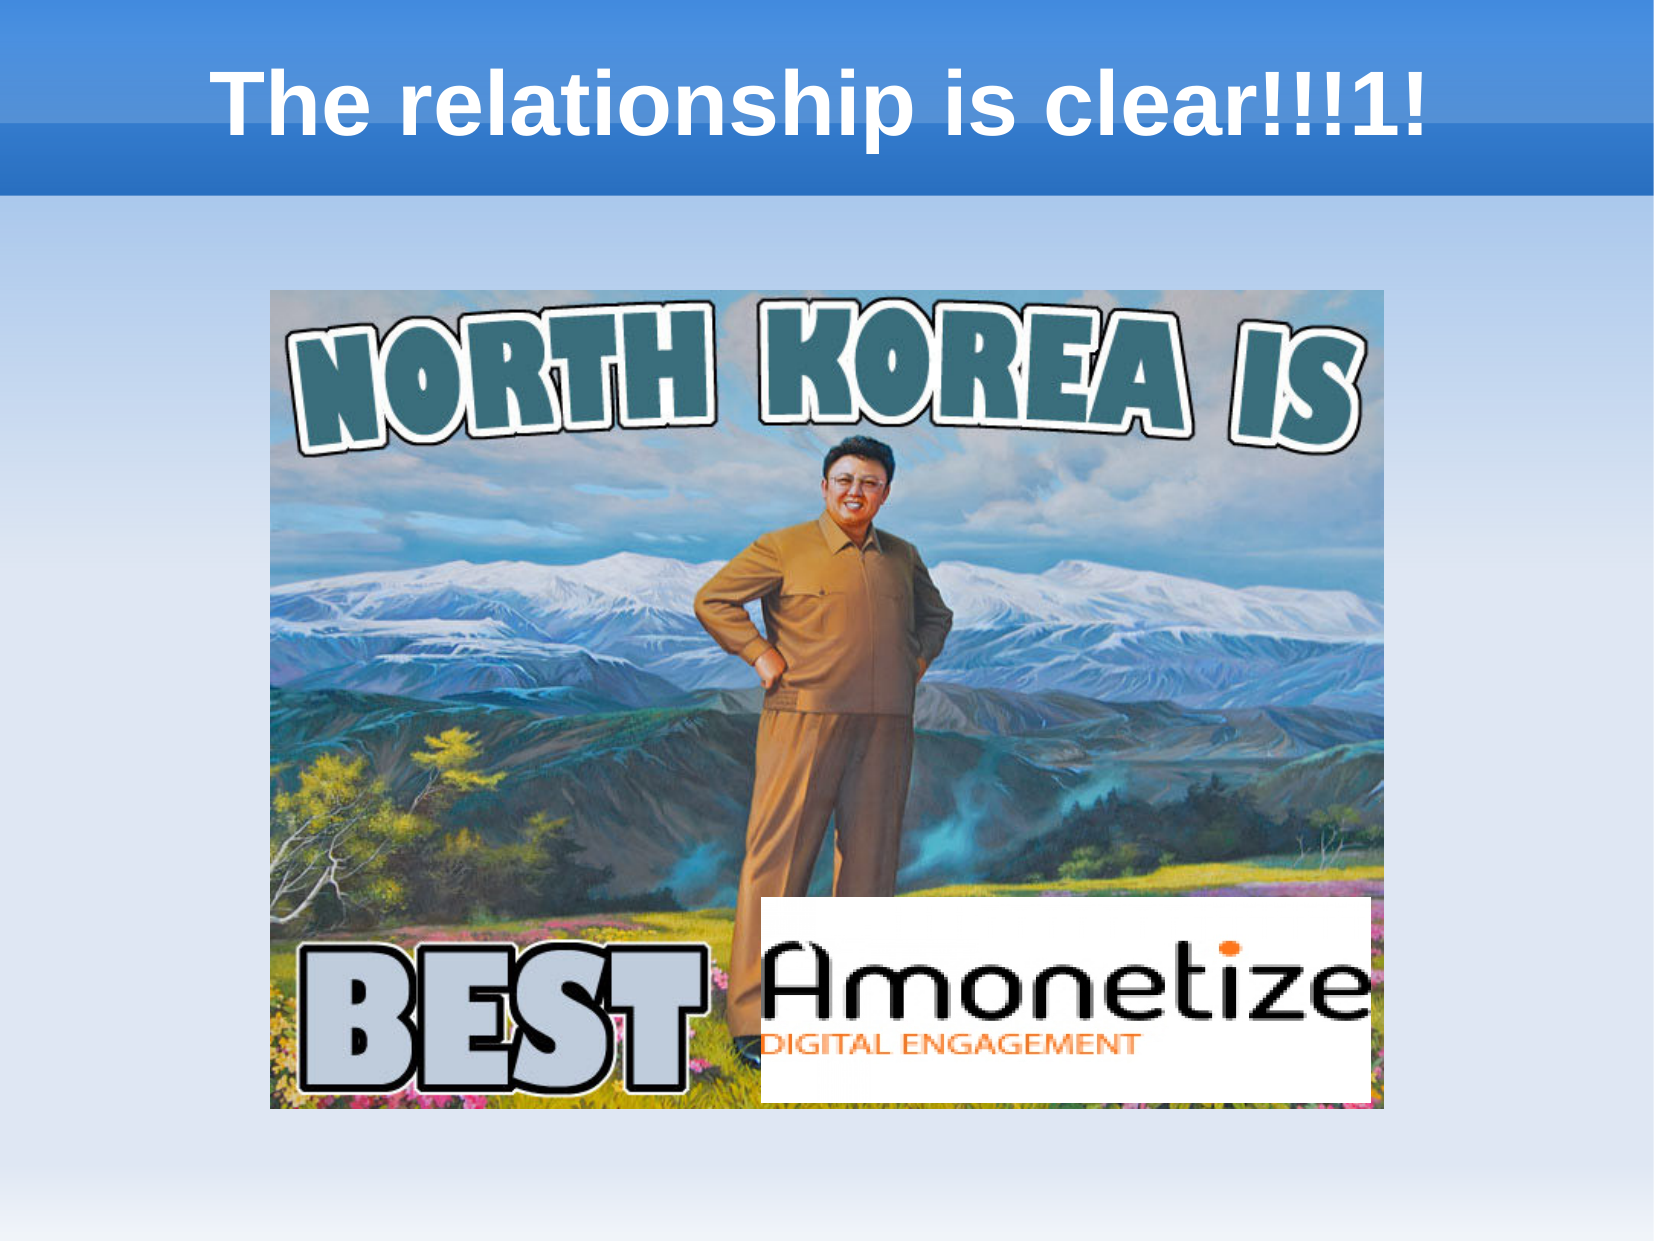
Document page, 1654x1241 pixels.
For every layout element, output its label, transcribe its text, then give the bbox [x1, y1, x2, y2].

title The relationship is clear!!!1! [76, 0, 1565, 208]
picture [0, 0, 1654, 1241]
